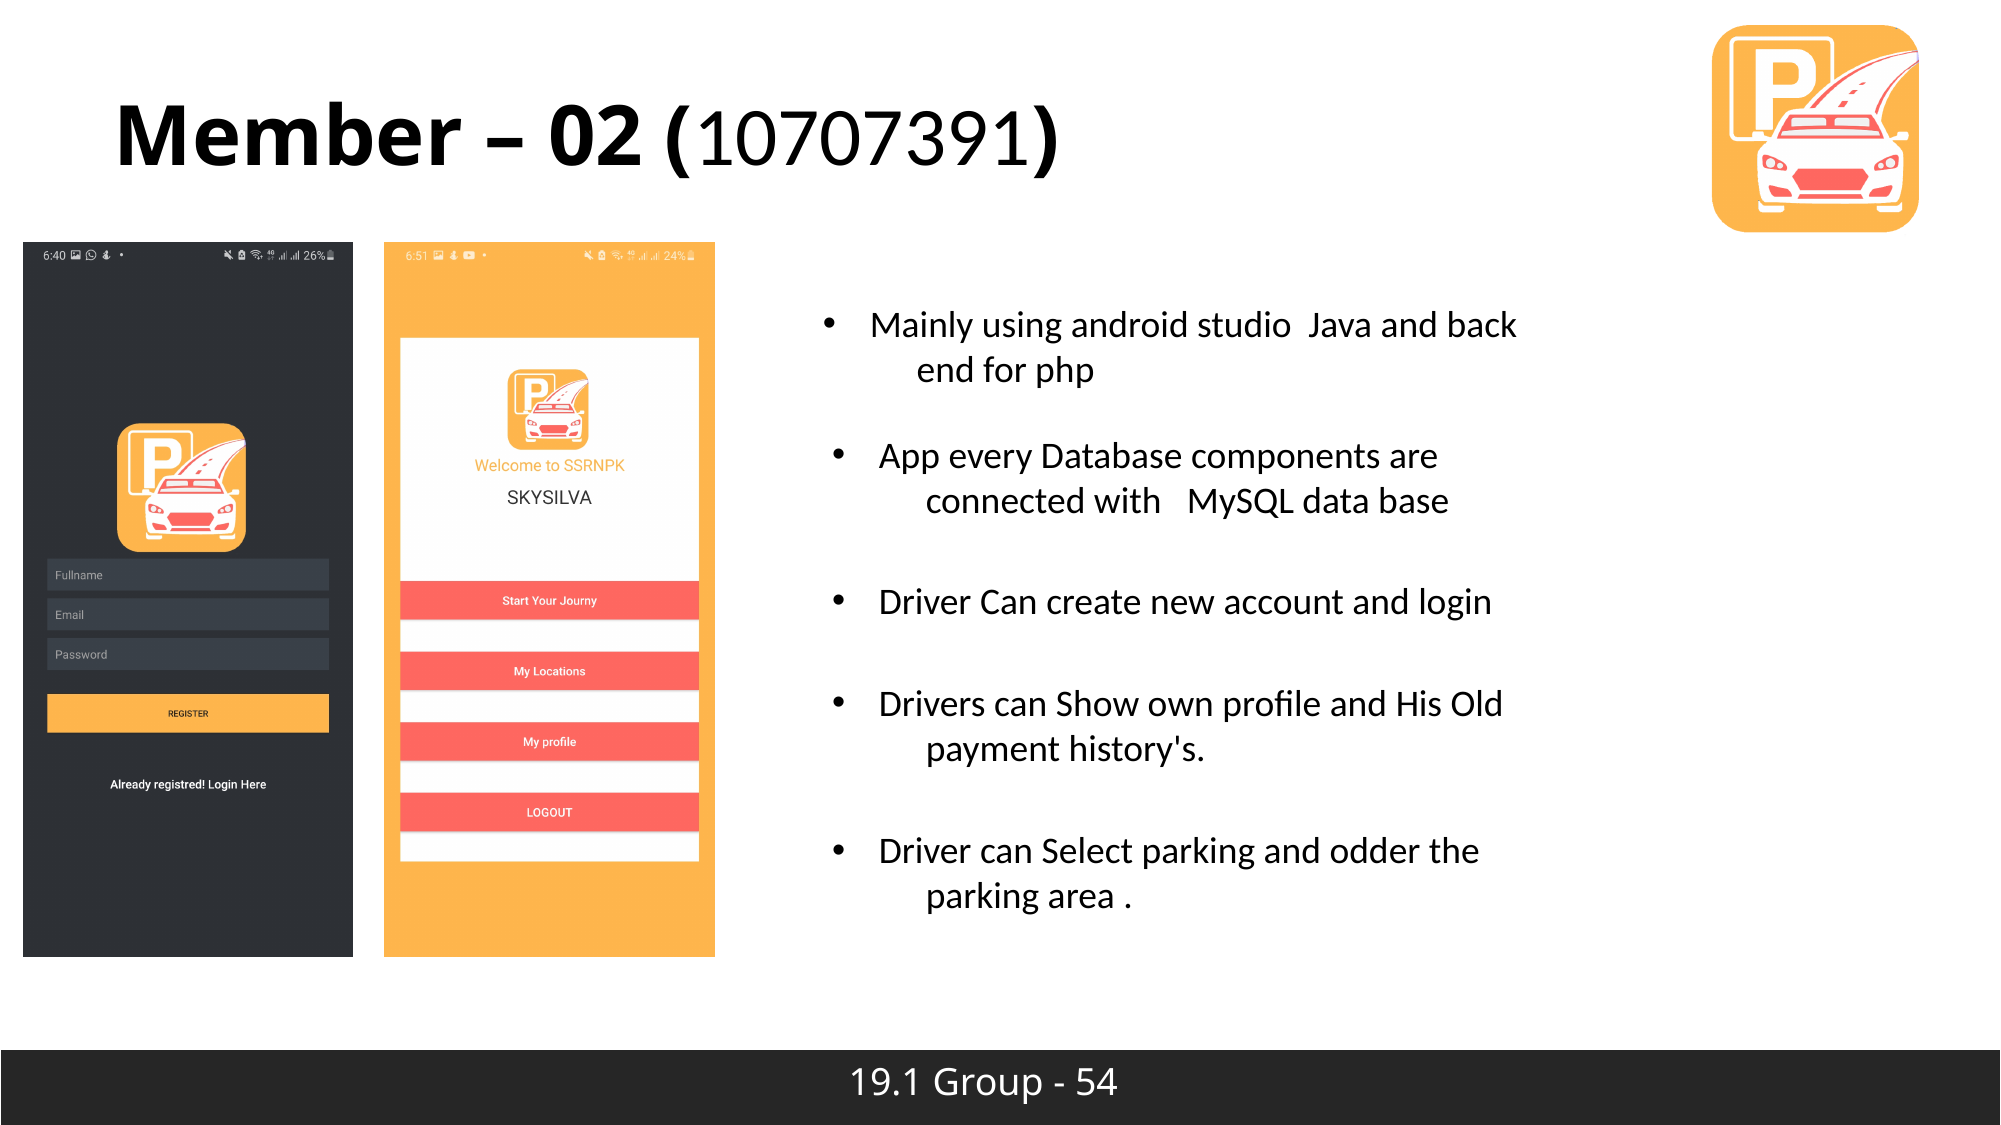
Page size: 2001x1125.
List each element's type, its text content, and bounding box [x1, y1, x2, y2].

text_box 19.1 Group - 54 [833, 1050, 2000, 1125]
text_box Member – 02 (10707391) [0, 74, 1507, 191]
picture [23, 242, 353, 957]
text_box Driver Can create new account and login [817, 569, 1616, 630]
picture [384, 242, 715, 957]
text_box Mainly using android studio Java and back end for php [807, 292, 1547, 399]
picture [1709, 22, 1930, 243]
text_box Drivers can Show own profile and His Old payment history's. [817, 671, 1616, 778]
text_box Driver can Select parking and odder the parking area . [817, 819, 1616, 926]
text_box App every Database components are connected with MySQL data base [817, 423, 1616, 530]
